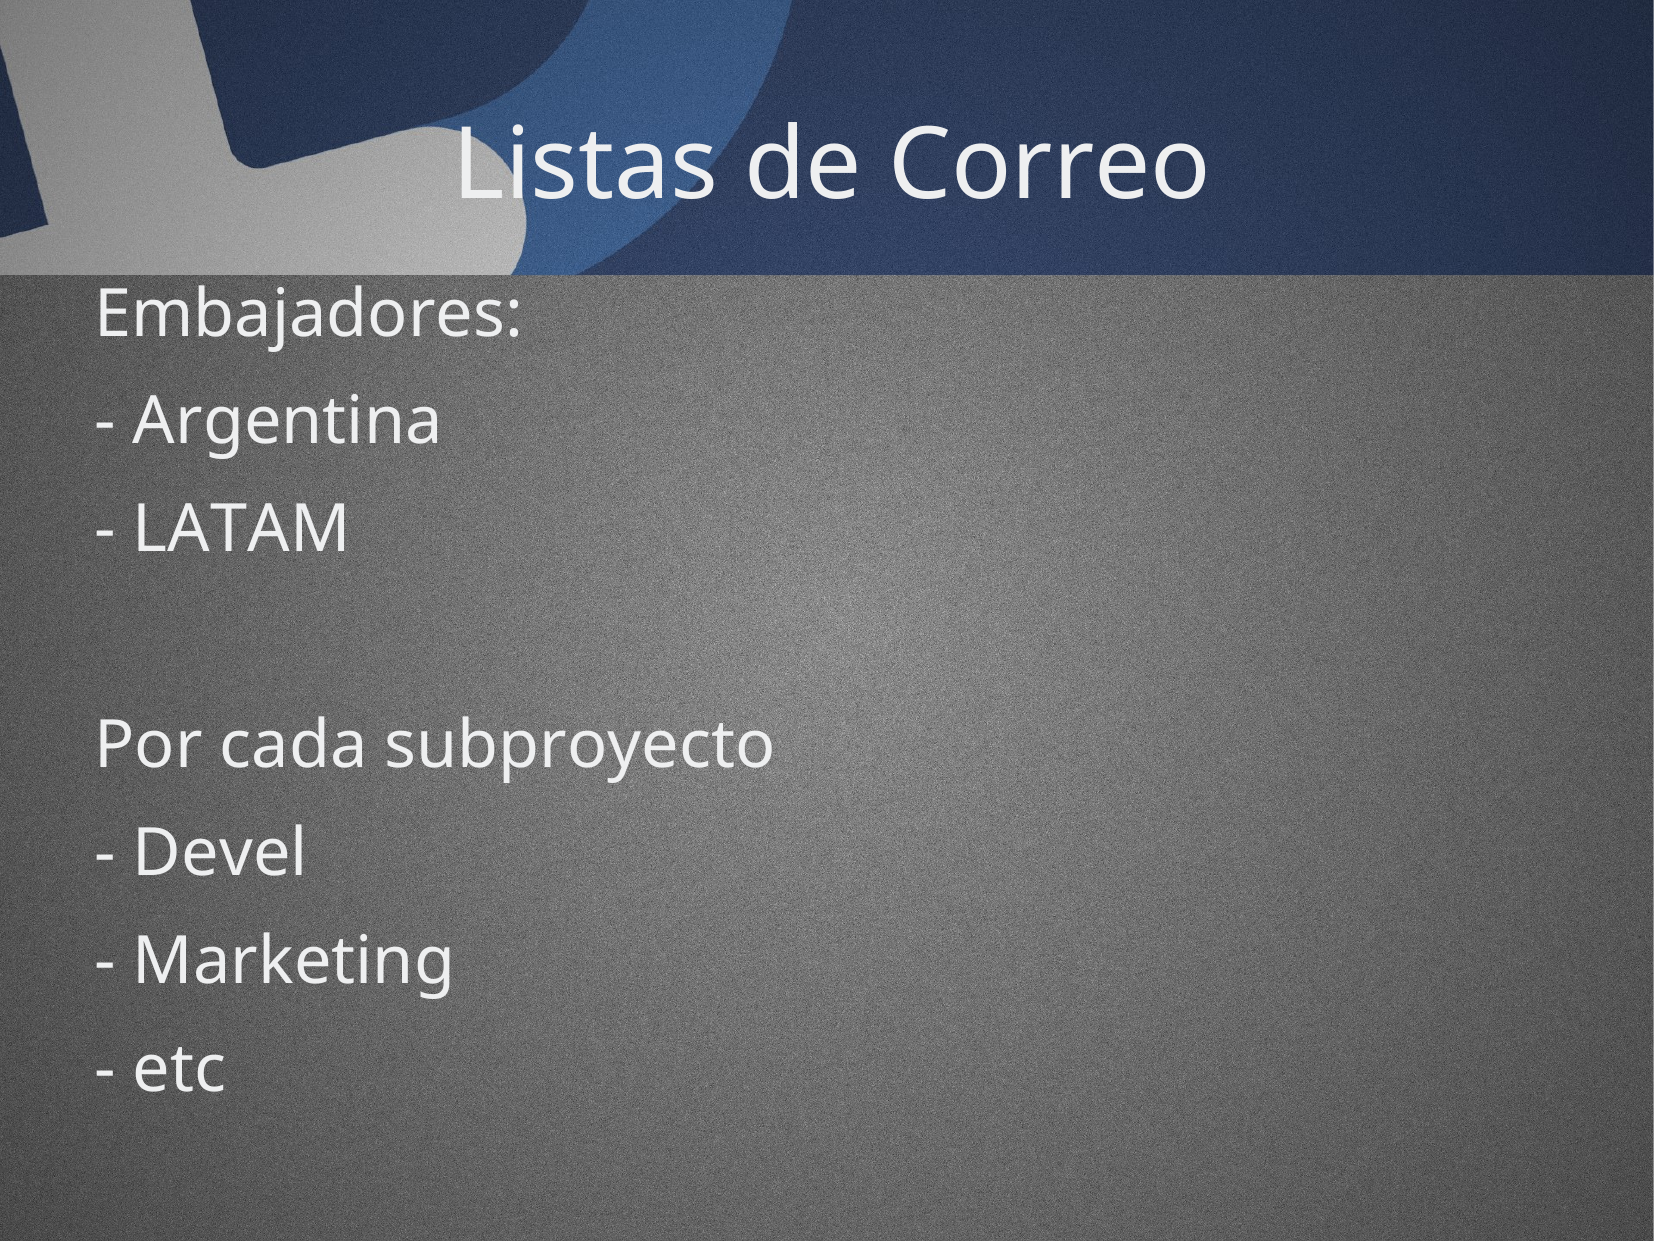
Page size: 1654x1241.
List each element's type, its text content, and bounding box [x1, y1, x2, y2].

text_box Embajadores: - Argentina - LATAM Por cada subproyecto - Devel - Marketing - etc [76, 272, 1565, 1091]
text_box Listas de Correo [88, 58, 1577, 266]
picture [0, 0, 1654, 1241]
